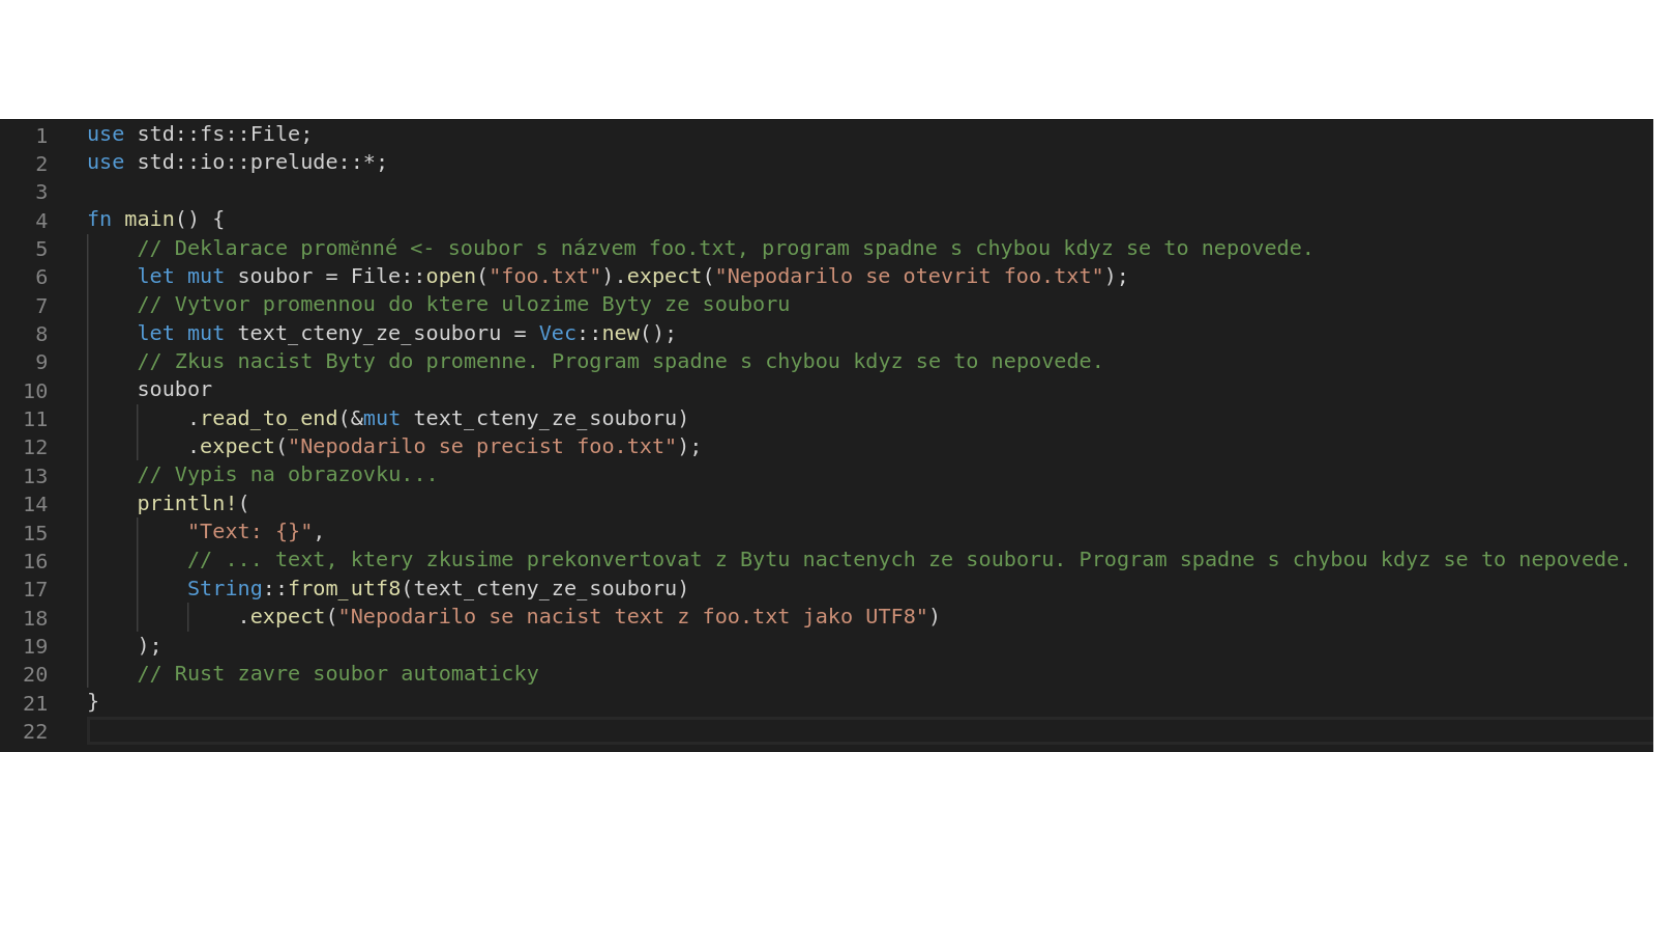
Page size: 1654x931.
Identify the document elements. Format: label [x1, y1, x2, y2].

picture [0, 119, 1654, 752]
